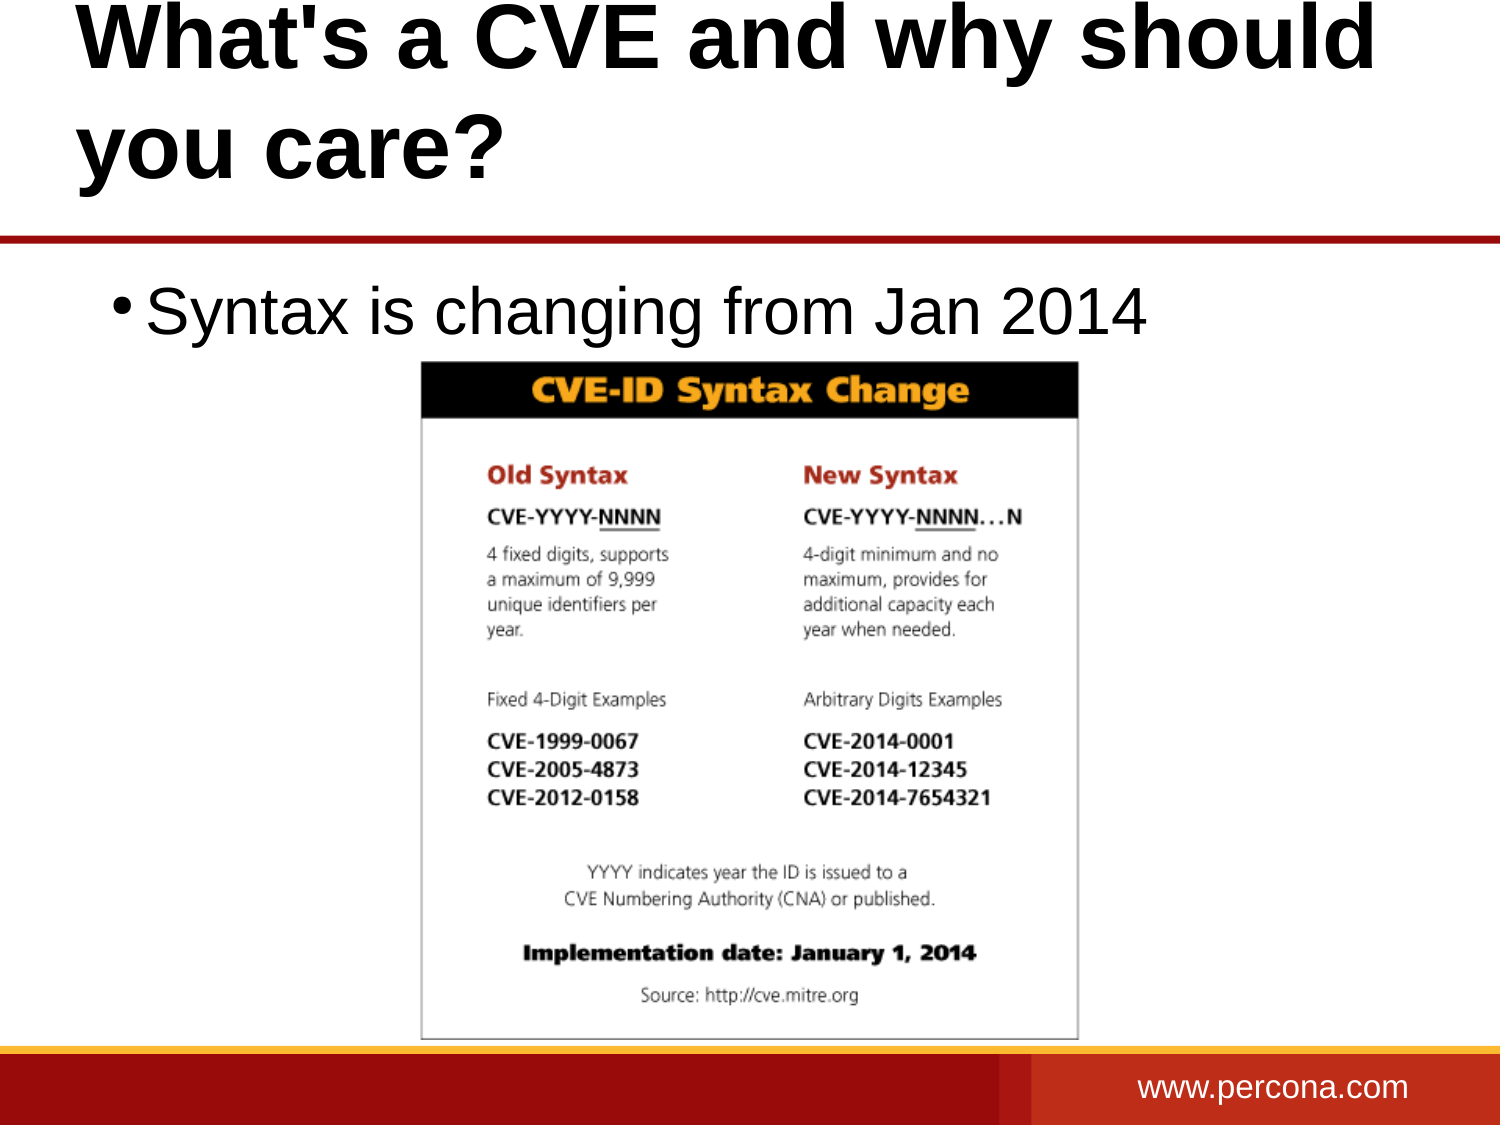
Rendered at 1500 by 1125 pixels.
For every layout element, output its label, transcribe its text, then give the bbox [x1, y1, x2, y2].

text_box [420, 361, 1080, 1040]
text_box Syntax is changing from Jan 2014 [75, 263, 1425, 1006]
text_box What's a CVE and why should you care? [75, 44, 1425, 233]
